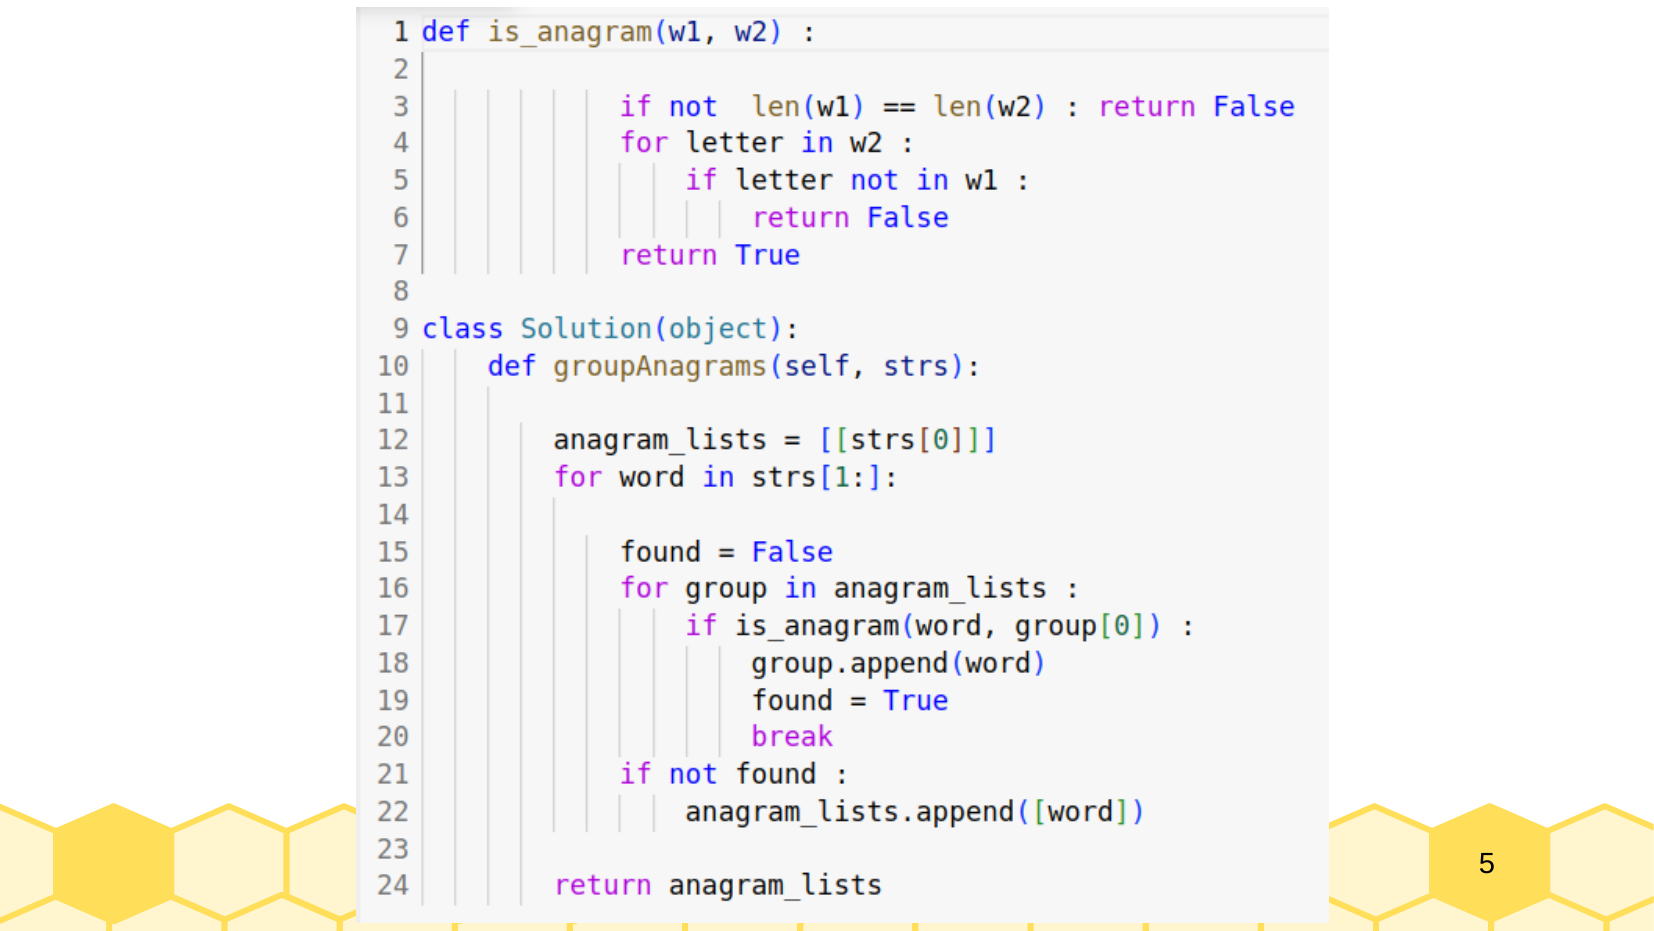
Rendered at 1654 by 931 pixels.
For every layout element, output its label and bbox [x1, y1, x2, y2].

picture [356, 7, 1329, 923]
